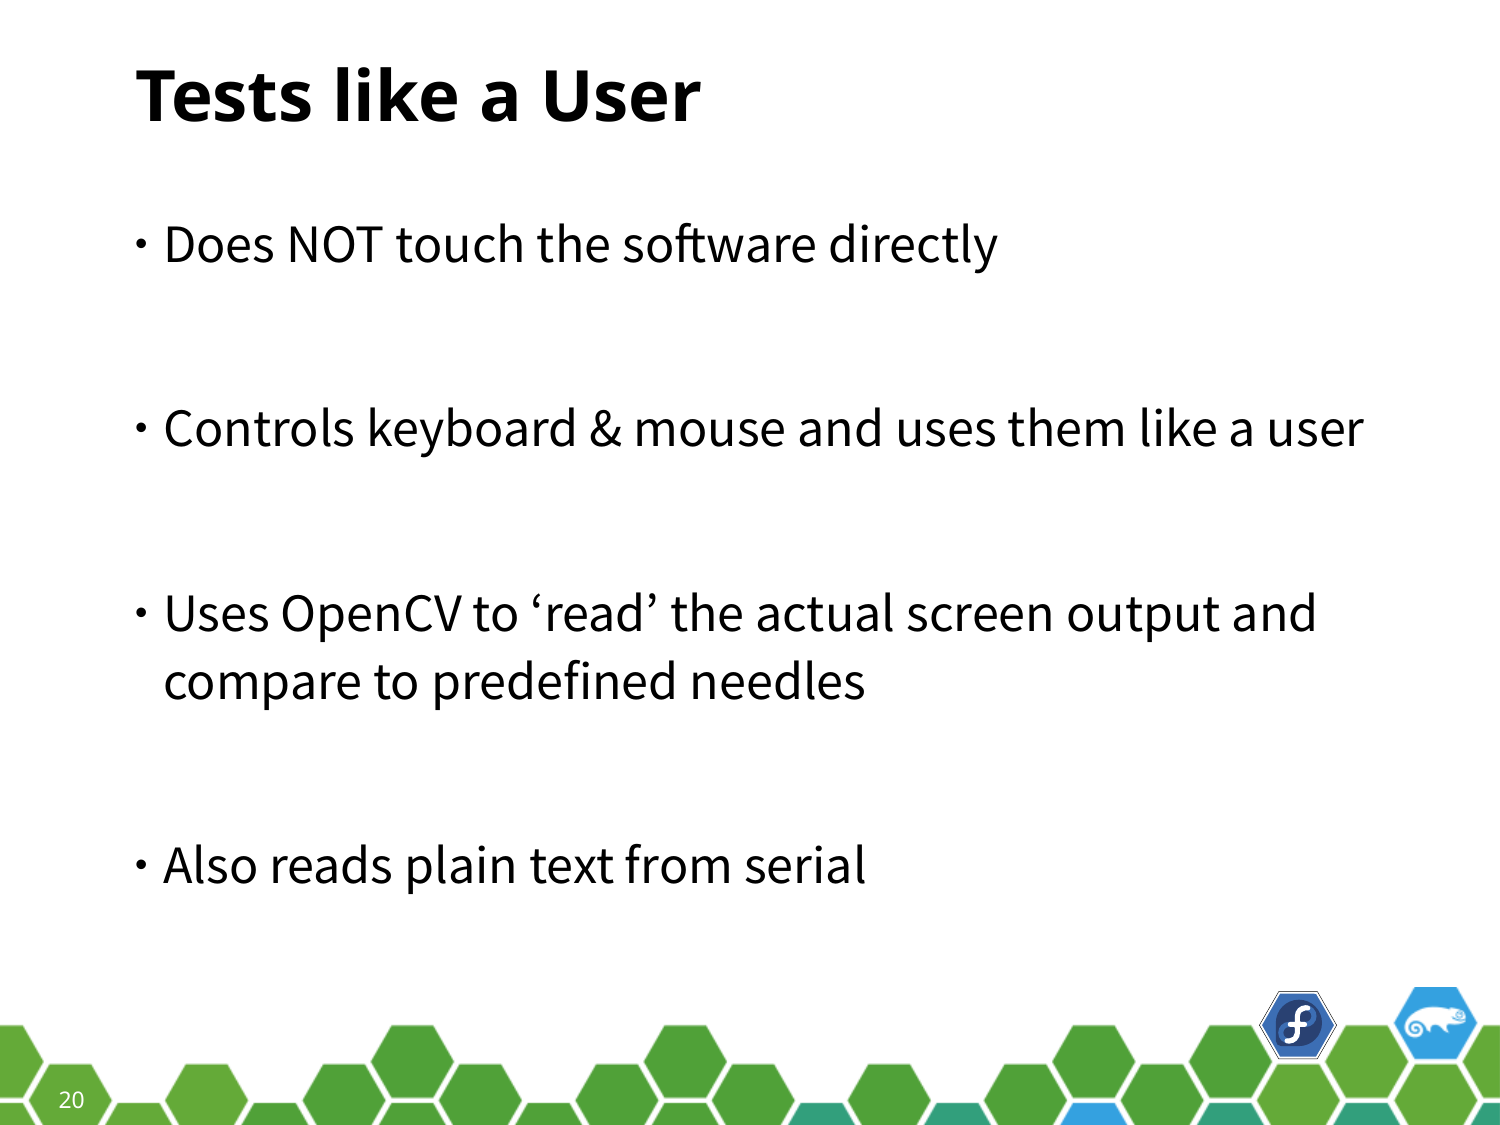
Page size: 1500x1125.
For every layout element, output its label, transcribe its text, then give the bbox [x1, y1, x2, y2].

title Tests like a User [135, 12, 1372, 175]
list Does NOT touch the software directly Controls keyboard & mouse and uses them like a user Uses OpenCV to ‘read’ the actual screen output and compare to predefined needles Also reads plain text from serial [135, 208, 1372, 862]
picture [0, 987, 1500, 1125]
